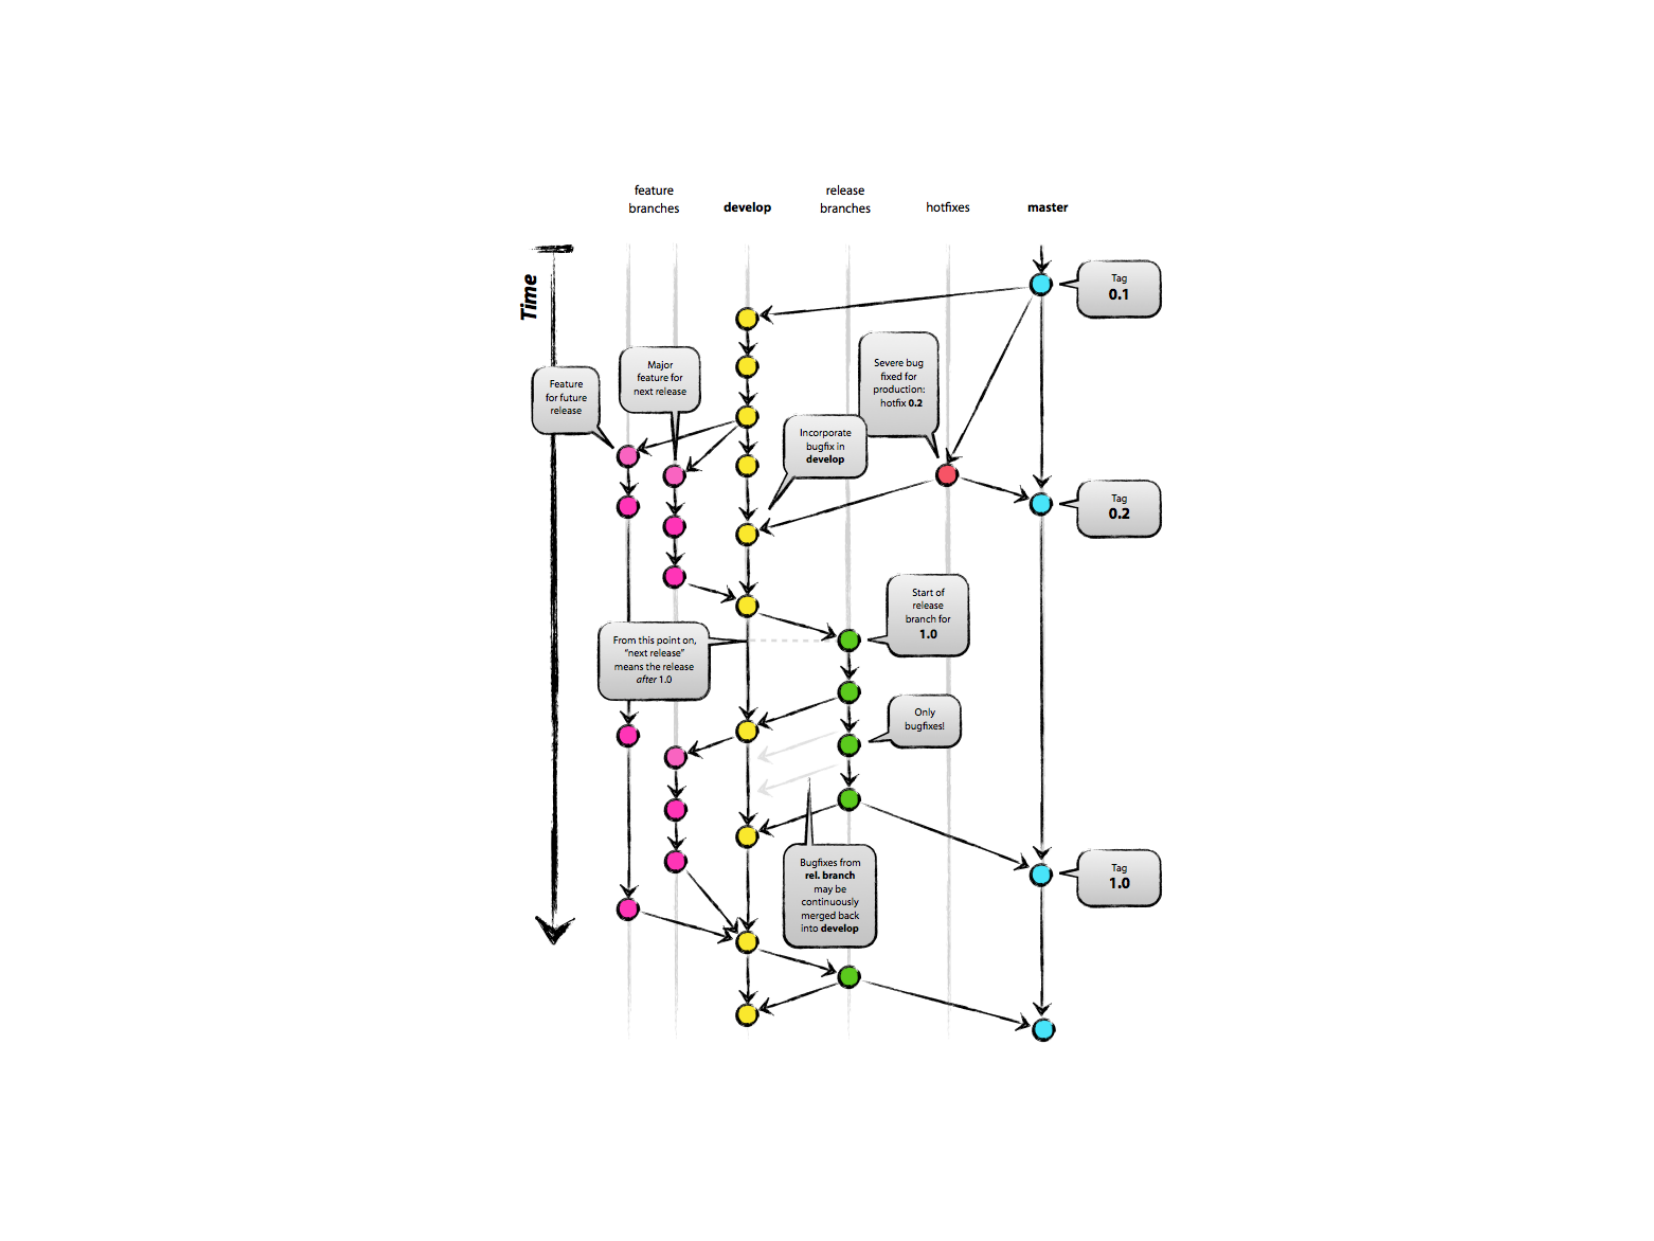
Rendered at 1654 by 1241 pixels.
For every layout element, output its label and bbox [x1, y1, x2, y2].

picture [516, 181, 1163, 1044]
